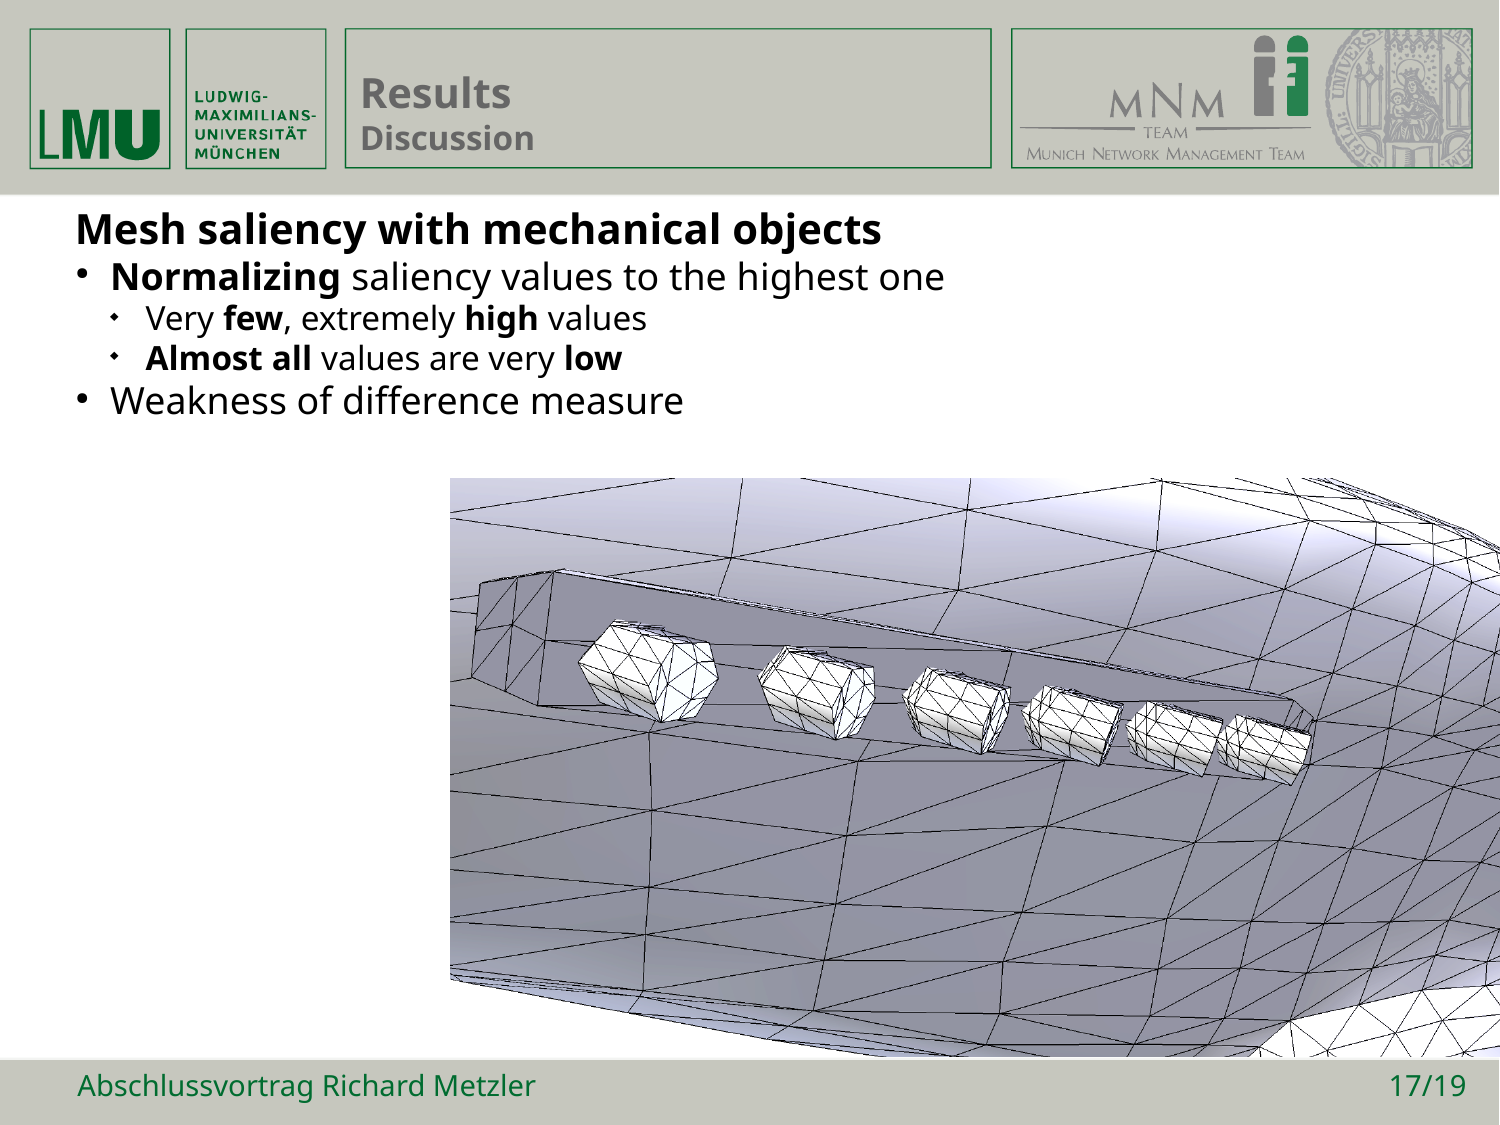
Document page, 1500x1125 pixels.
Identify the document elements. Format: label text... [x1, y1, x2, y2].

text_box Abschlussvortrag Richard Metzler [62, 1059, 1245, 1107]
text_box Results Discussion [345, 59, 986, 165]
text_box 17/19 [1320, 1059, 1482, 1107]
picture [0, 0, 1499, 196]
picture [0, 1058, 1499, 1125]
text_box Mesh saliency with mechanical objects Normalizing saliency values to the highest one Very few, extremely high values Almost all values are very low Weakness of difference measure [60, 195, 1486, 465]
picture [450, 478, 1500, 1057]
